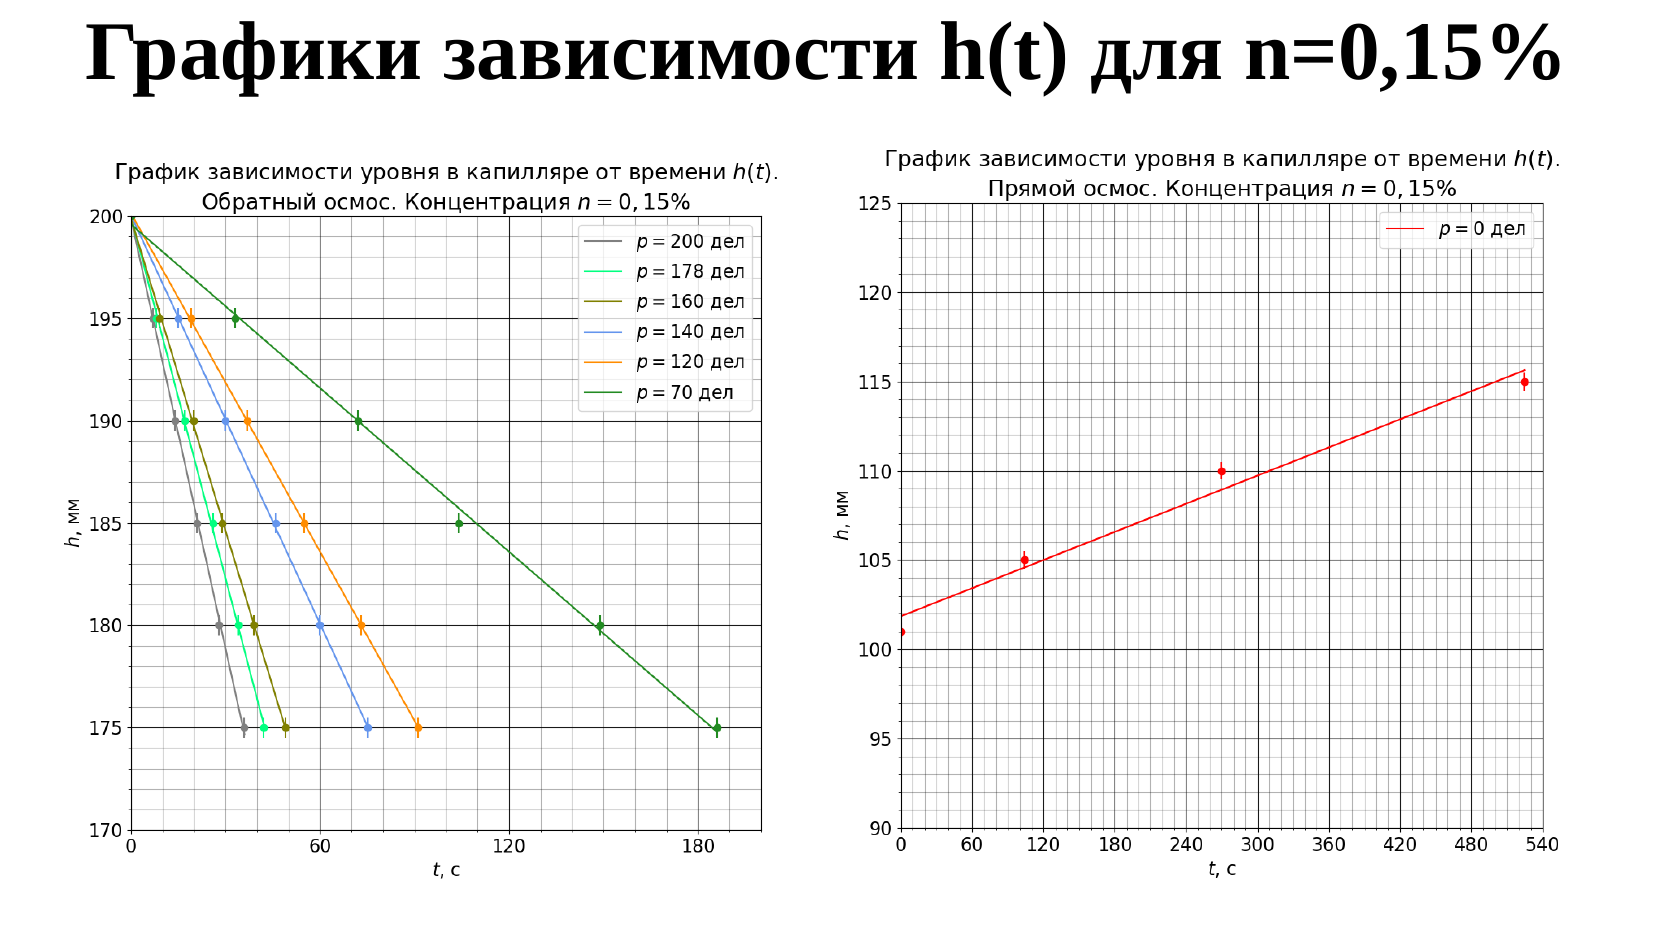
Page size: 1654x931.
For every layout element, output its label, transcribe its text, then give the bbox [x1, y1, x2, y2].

picture [29, 103, 1625, 931]
title Графики зависимости h(t) для n=0,15% [0, 4, 1654, 200]
